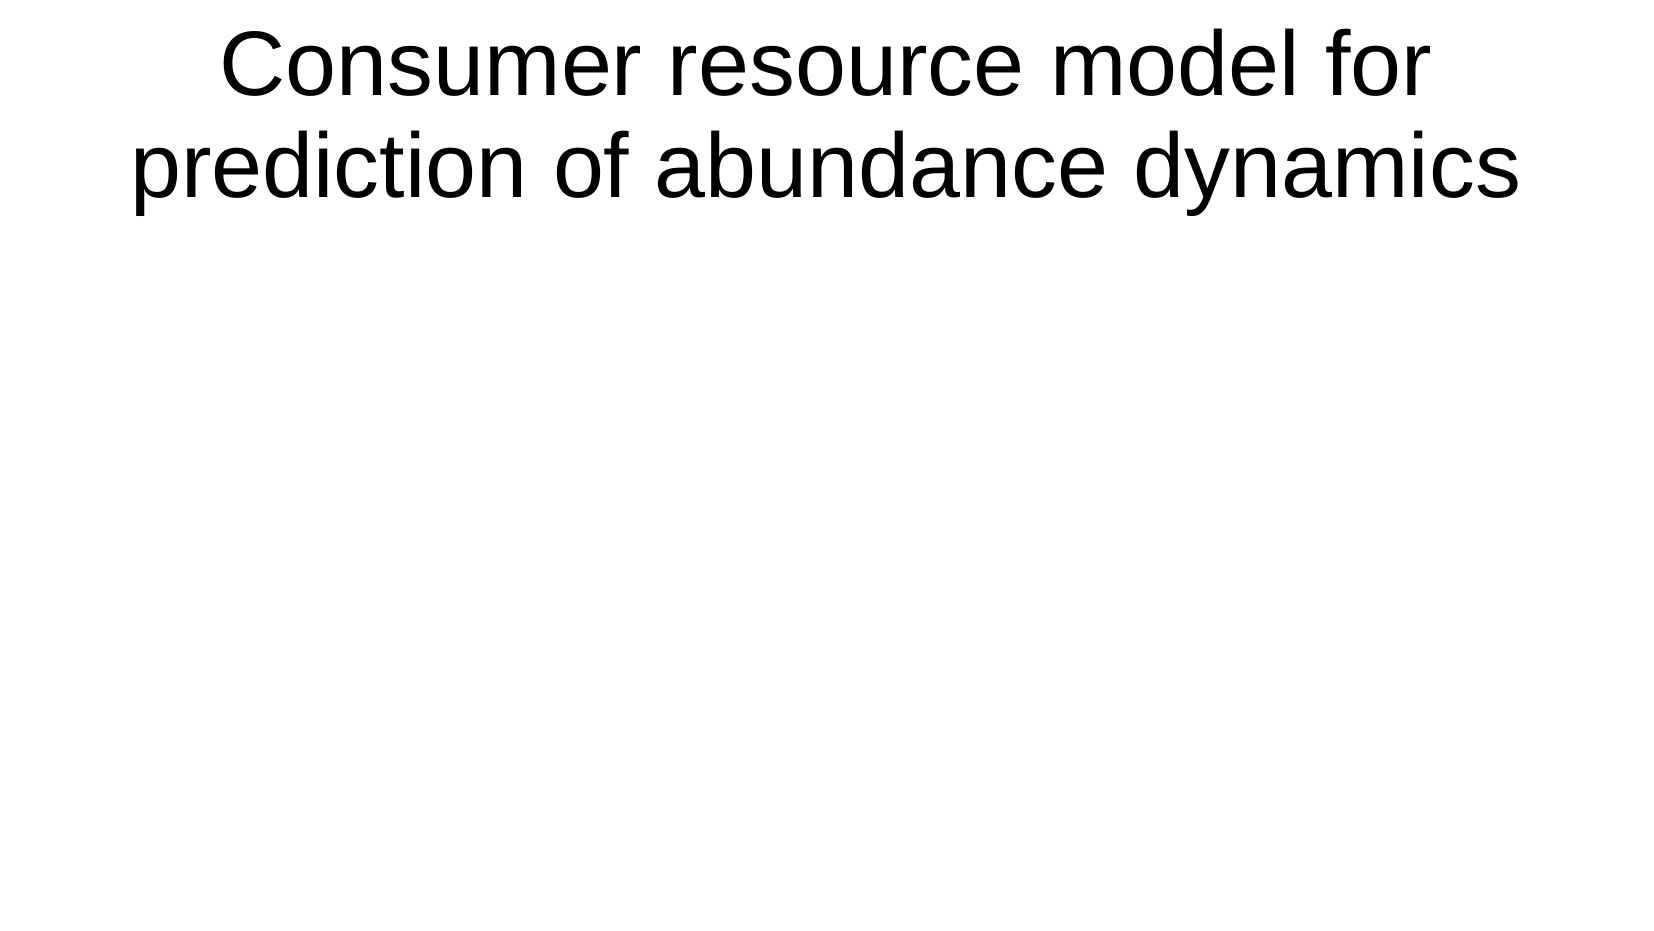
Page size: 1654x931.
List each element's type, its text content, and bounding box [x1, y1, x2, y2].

title Consumer resource model for prediction of abundance dynamics [82, 12, 1571, 218]
